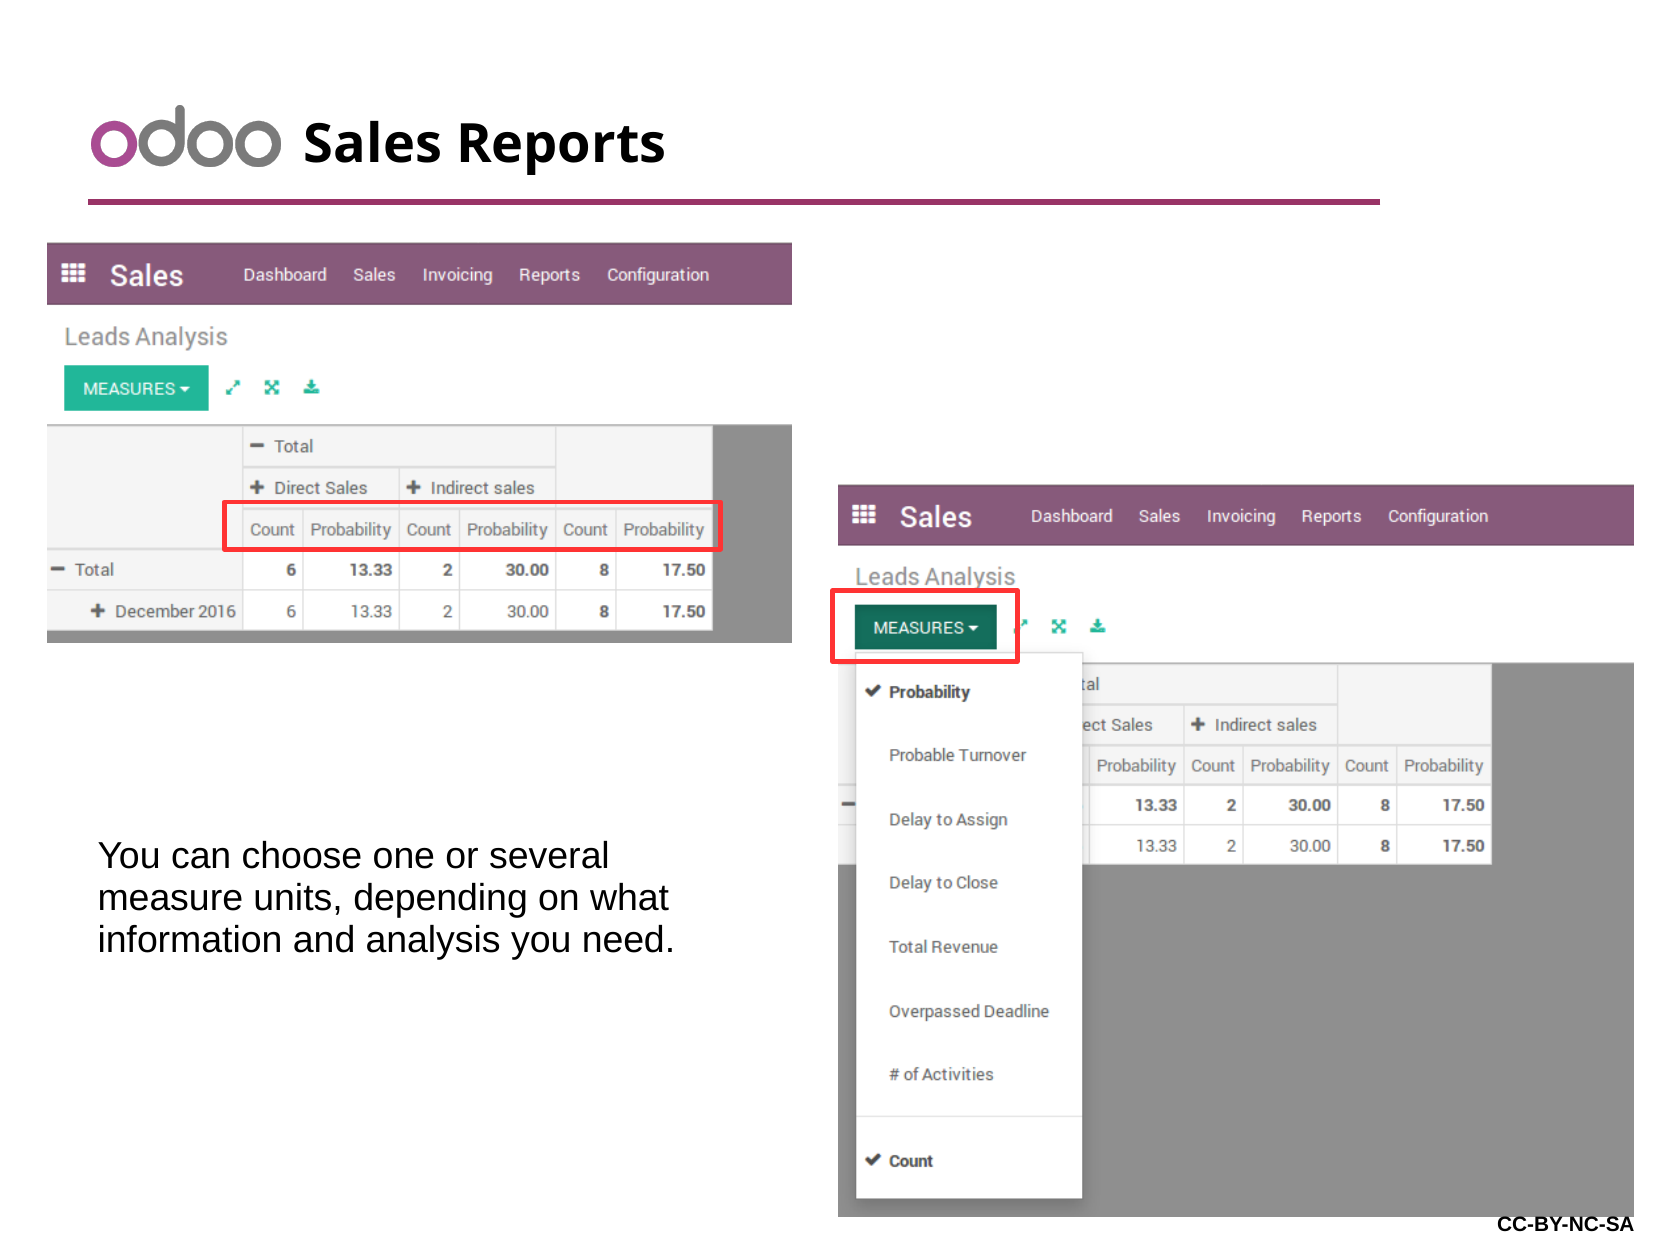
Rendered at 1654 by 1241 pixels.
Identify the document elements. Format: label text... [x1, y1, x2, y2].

text_box CC-BY-NC-SA [1482, 1204, 1654, 1241]
picture [47, 242, 792, 643]
picture [91, 105, 281, 167]
picture [838, 593, 1015, 659]
picture [838, 484, 1634, 1217]
text_box You can choose one or several measure units, depending on what information and analysis you need. [82, 826, 756, 1010]
title Sales Reports [303, 37, 1567, 245]
